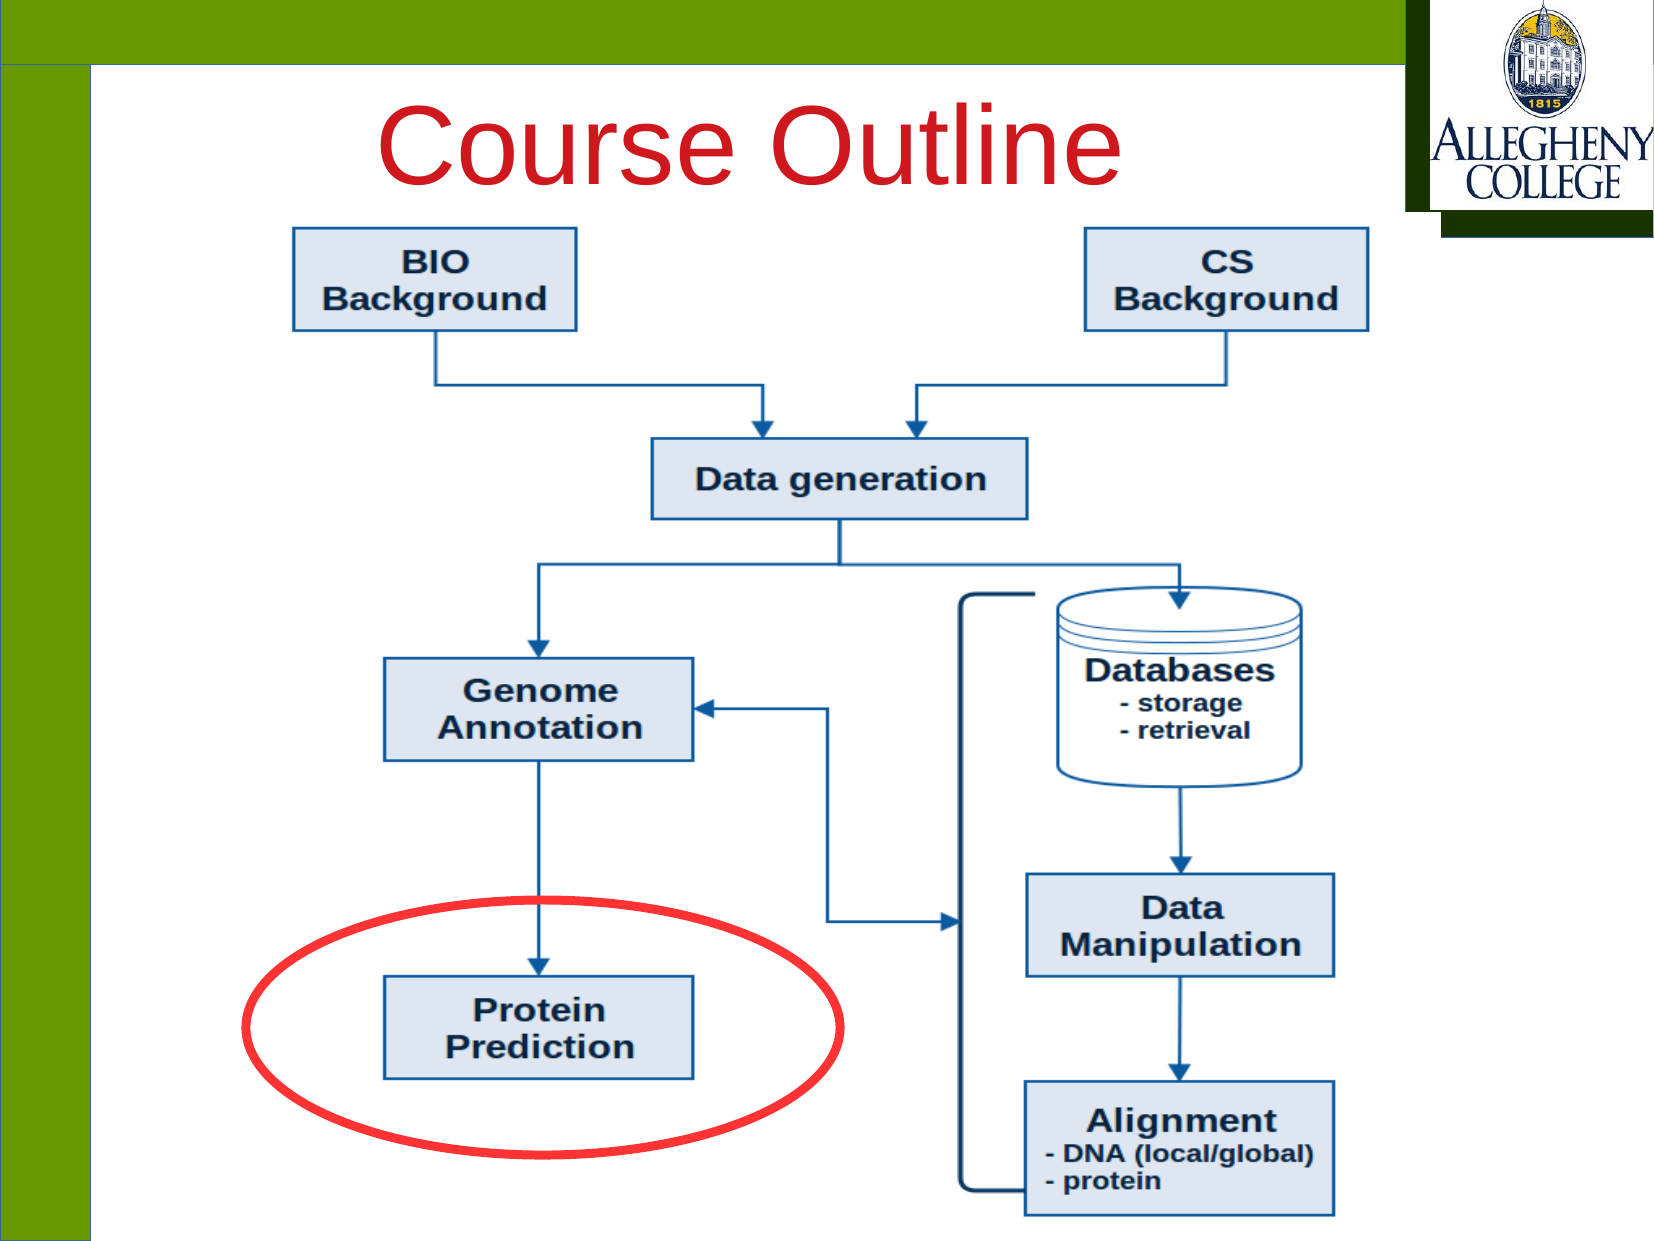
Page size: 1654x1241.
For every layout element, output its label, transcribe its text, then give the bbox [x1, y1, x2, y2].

text_box Course Outline [75, 57, 1425, 221]
picture [260, 905, 835, 1150]
picture [260, 212, 1441, 1241]
text_box [0, 0, 1654, 1241]
picture [1430, 0, 1654, 210]
